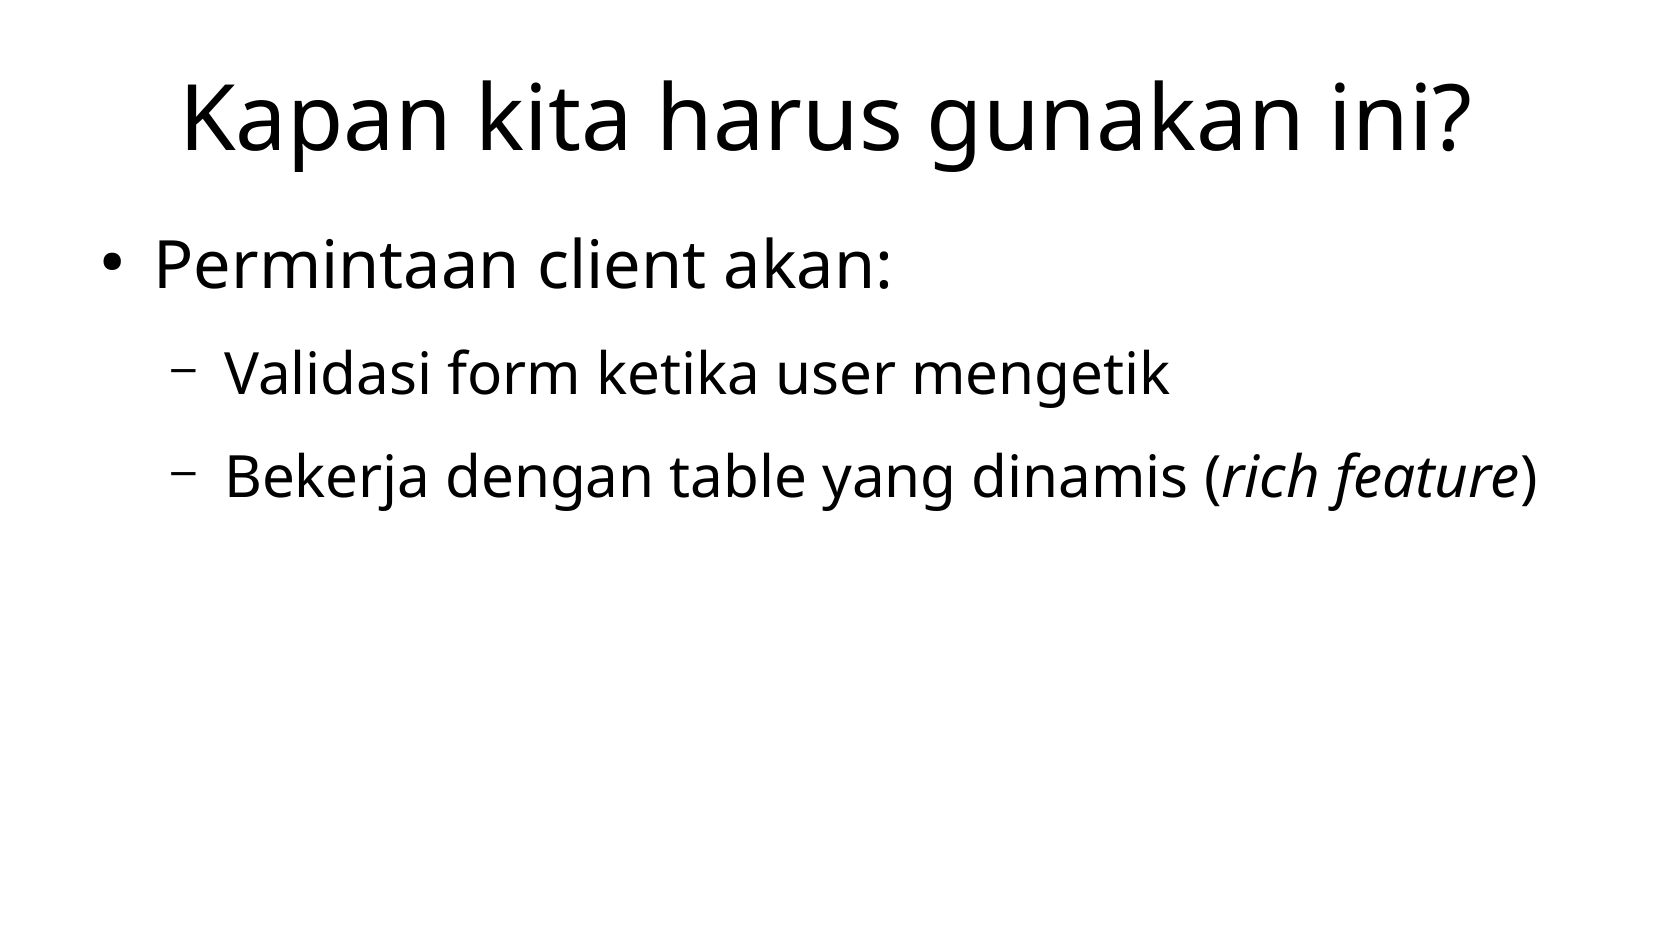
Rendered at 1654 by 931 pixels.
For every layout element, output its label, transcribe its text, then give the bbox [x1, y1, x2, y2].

list Permintaan client akan: Validasi form ketika user mengetik Bekerja dengan table yang dinamis (rich feature) [82, 217, 1571, 758]
title Kapan kita harus gunakan ini? [82, 37, 1571, 193]
